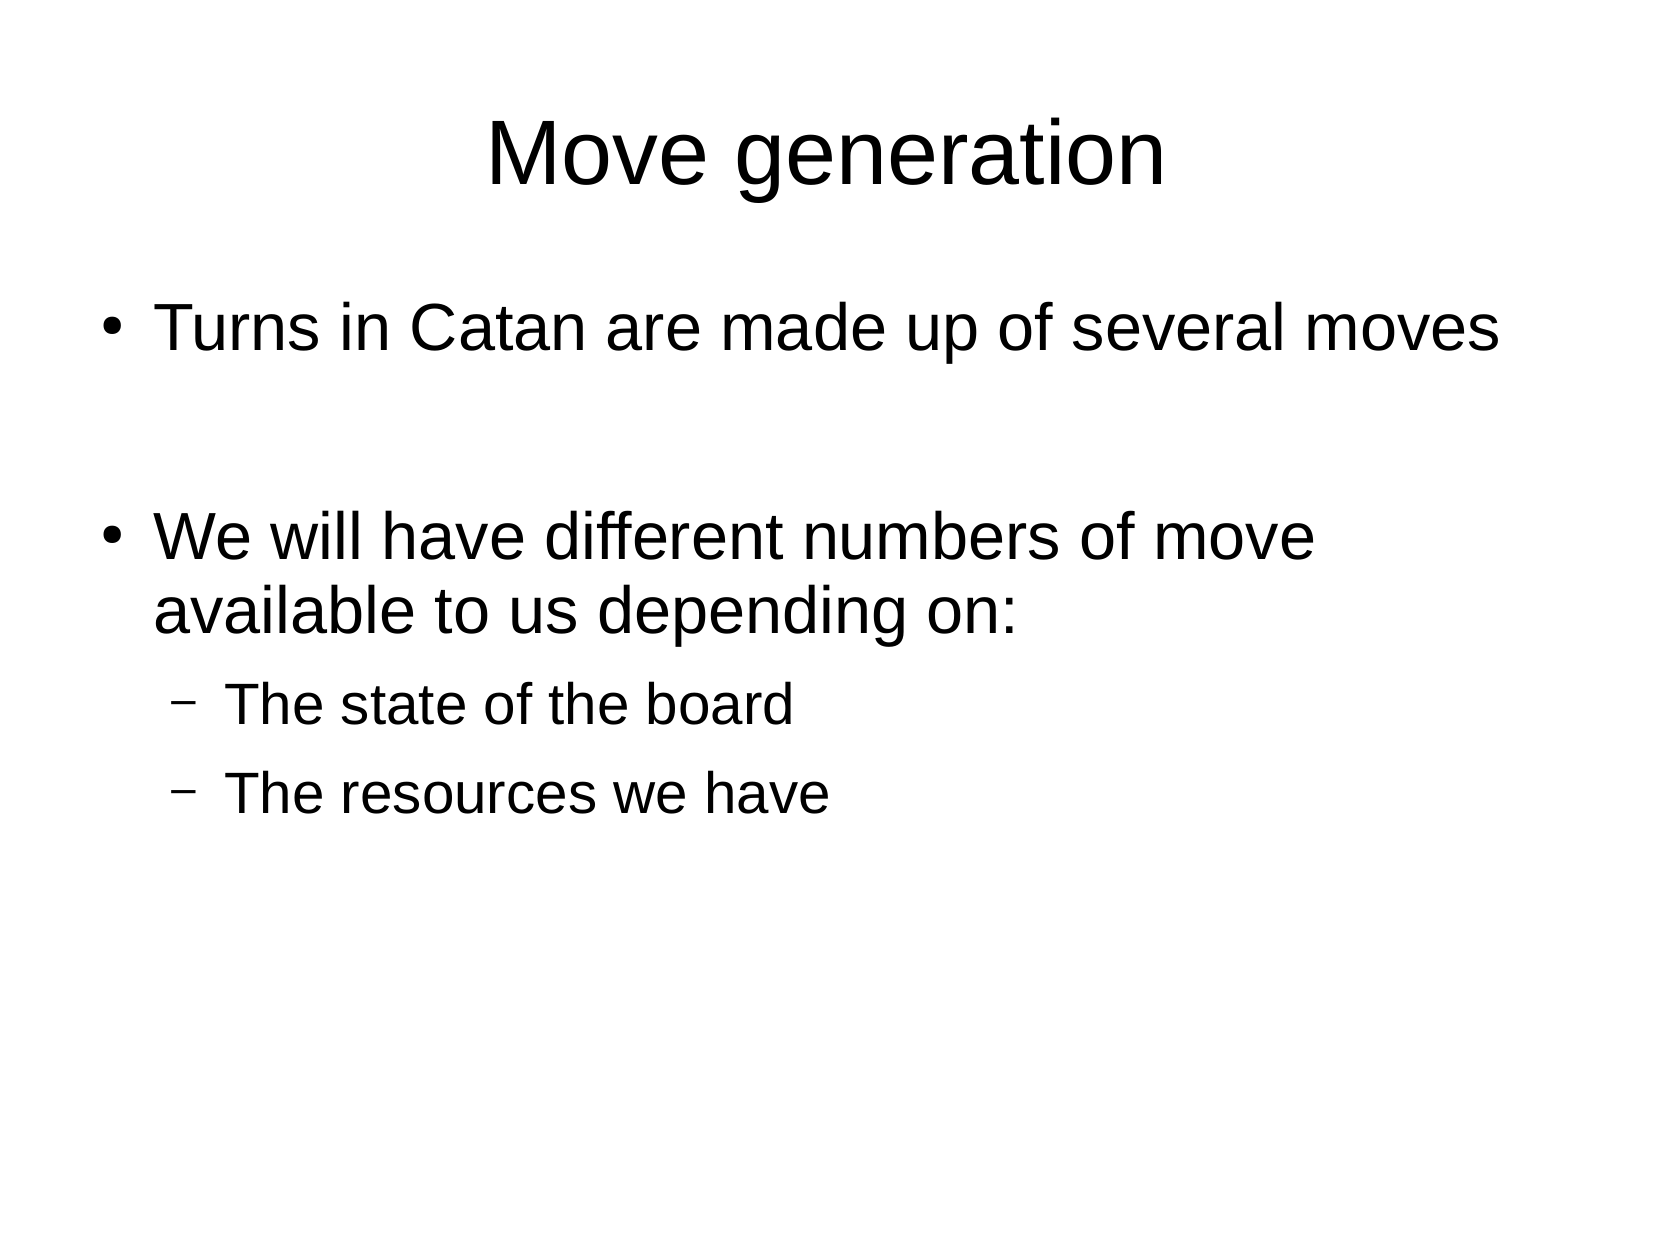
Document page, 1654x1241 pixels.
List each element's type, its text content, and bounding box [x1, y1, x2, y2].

title Move generation [82, 49, 1571, 257]
list Turns in Catan are made up of several moves We will have different numbers of move available to us depending on: The state of the board The resources we have [82, 290, 1571, 1010]
